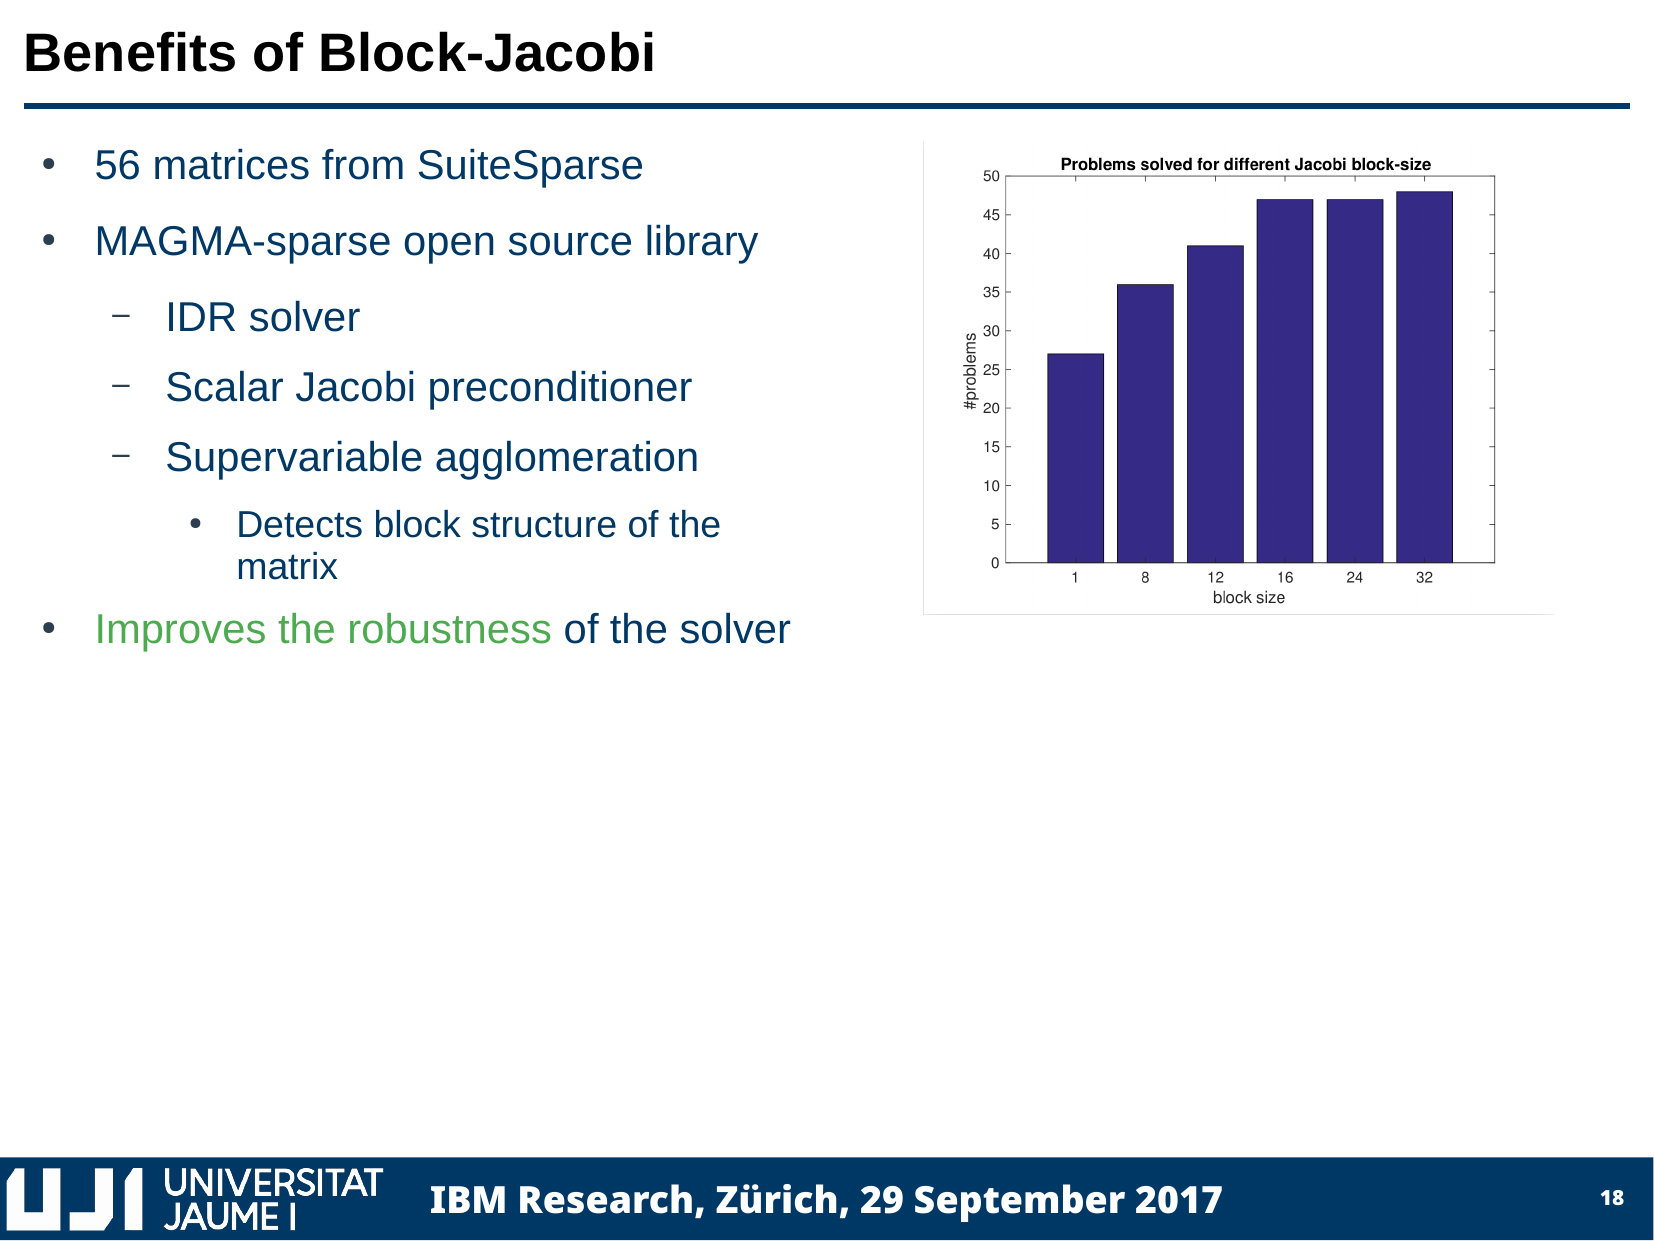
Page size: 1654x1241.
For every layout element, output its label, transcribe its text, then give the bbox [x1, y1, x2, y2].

picture [923, 141, 1554, 615]
picture [0, 1158, 390, 1241]
list 56 matrices from SuiteSparse MAGMA-sparse open source library IDR solver Scalar Jacobi preconditioner Supervariable agglomeration Detects block structure of the matrix Improves the robustness of the solver [23, 141, 808, 1134]
title Benefits of Block-Jacobi [23, 0, 1630, 107]
